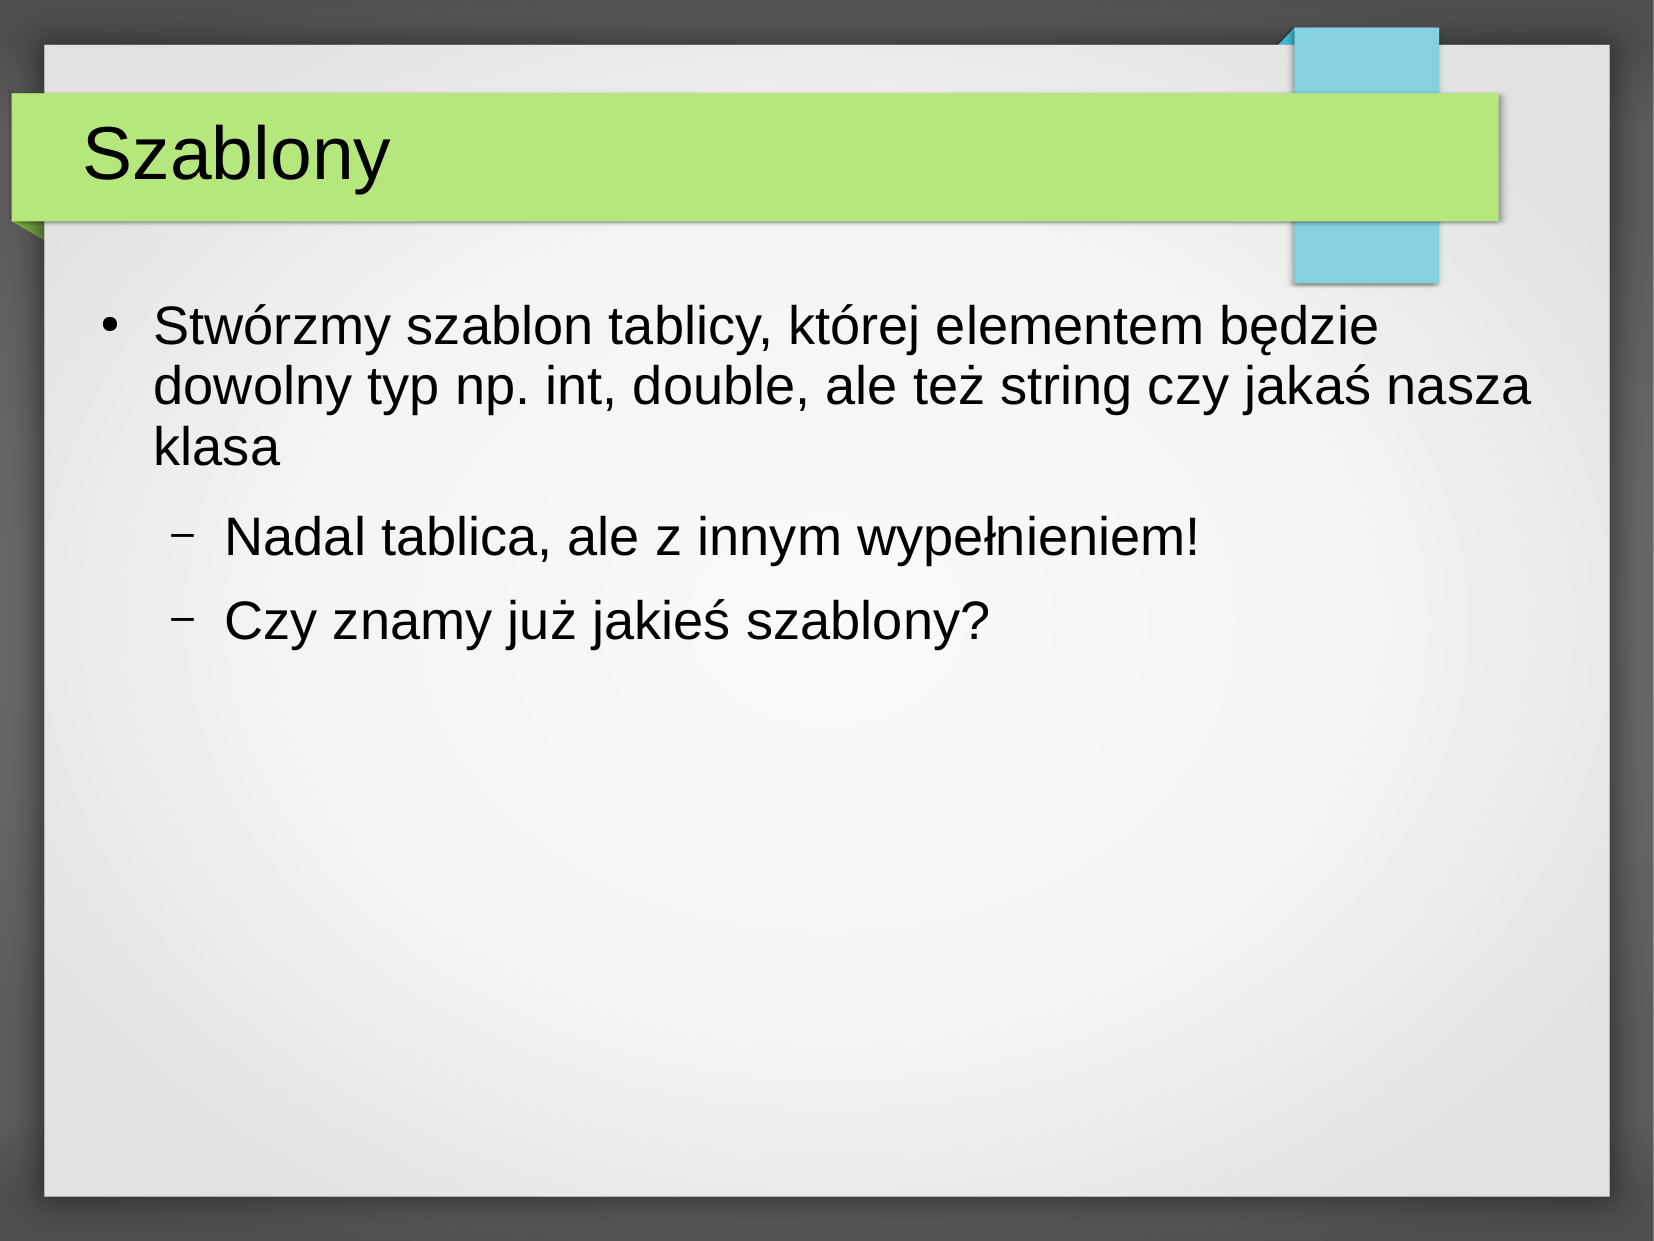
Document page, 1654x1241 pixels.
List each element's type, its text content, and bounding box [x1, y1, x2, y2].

title Szablony [82, 94, 1264, 213]
picture [0, 0, 1654, 1241]
list Stwórzmy szablon tablicy, której elementem będzie dowolny typ np. int, double, ale też string czy jakaś nasza klasa Nadal tablica, ale z innym wypełnieniem! Czy znamy już jakieś szablony? [82, 295, 1571, 1015]
